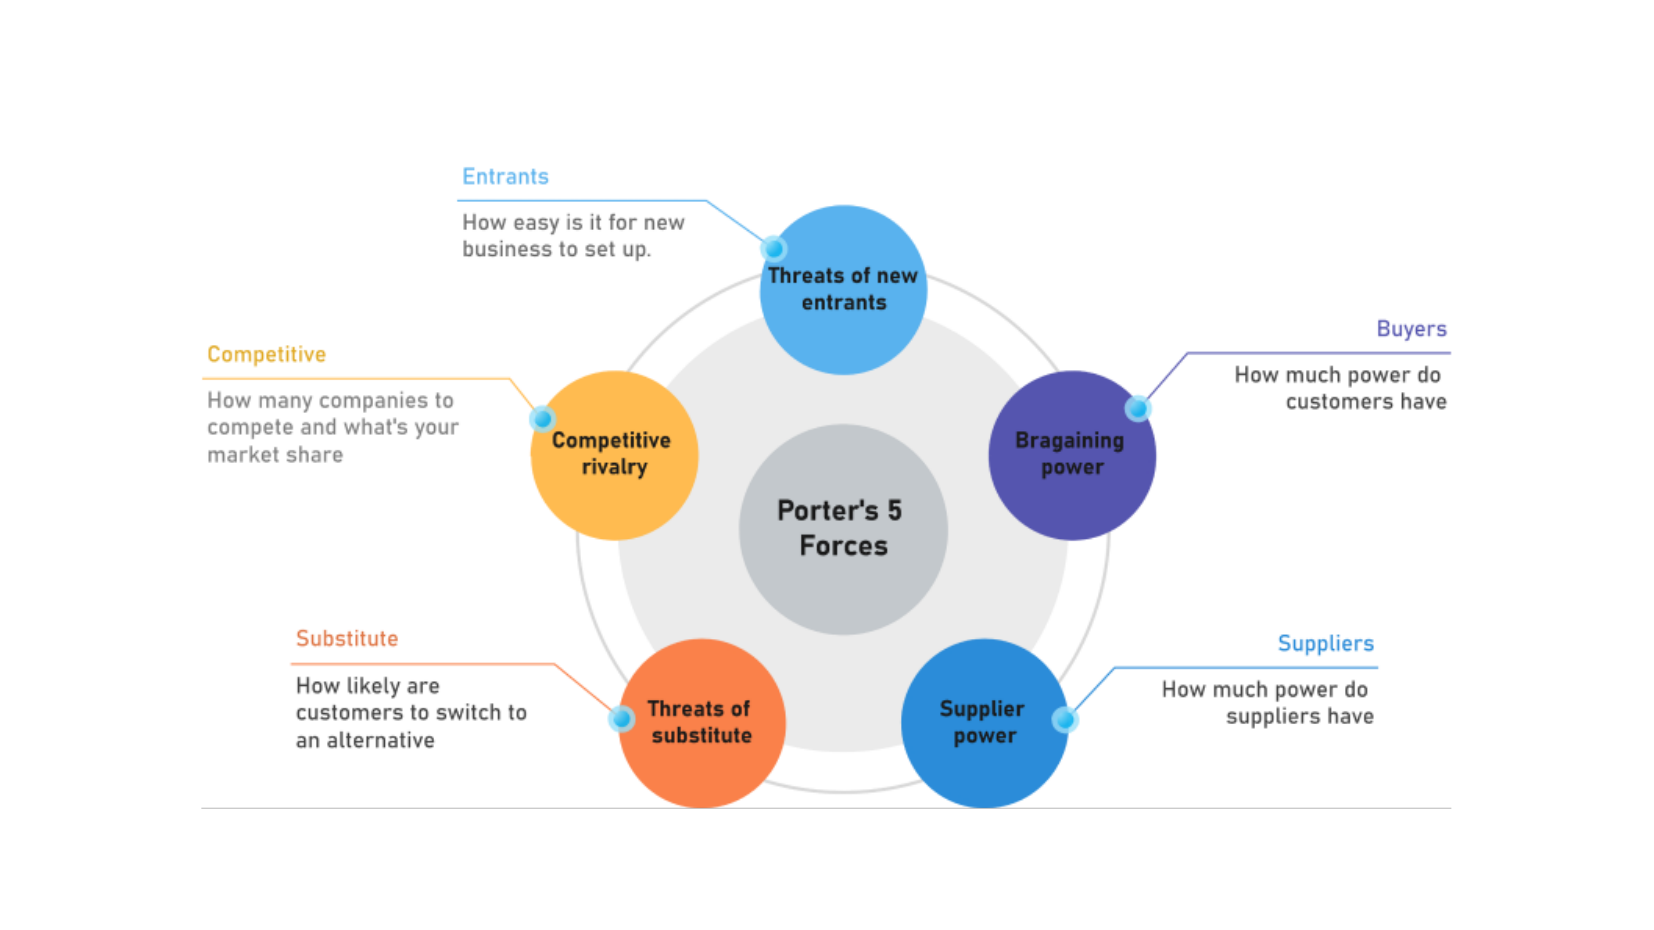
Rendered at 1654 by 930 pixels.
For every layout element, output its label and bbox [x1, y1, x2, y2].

picture [201, 120, 1452, 810]
